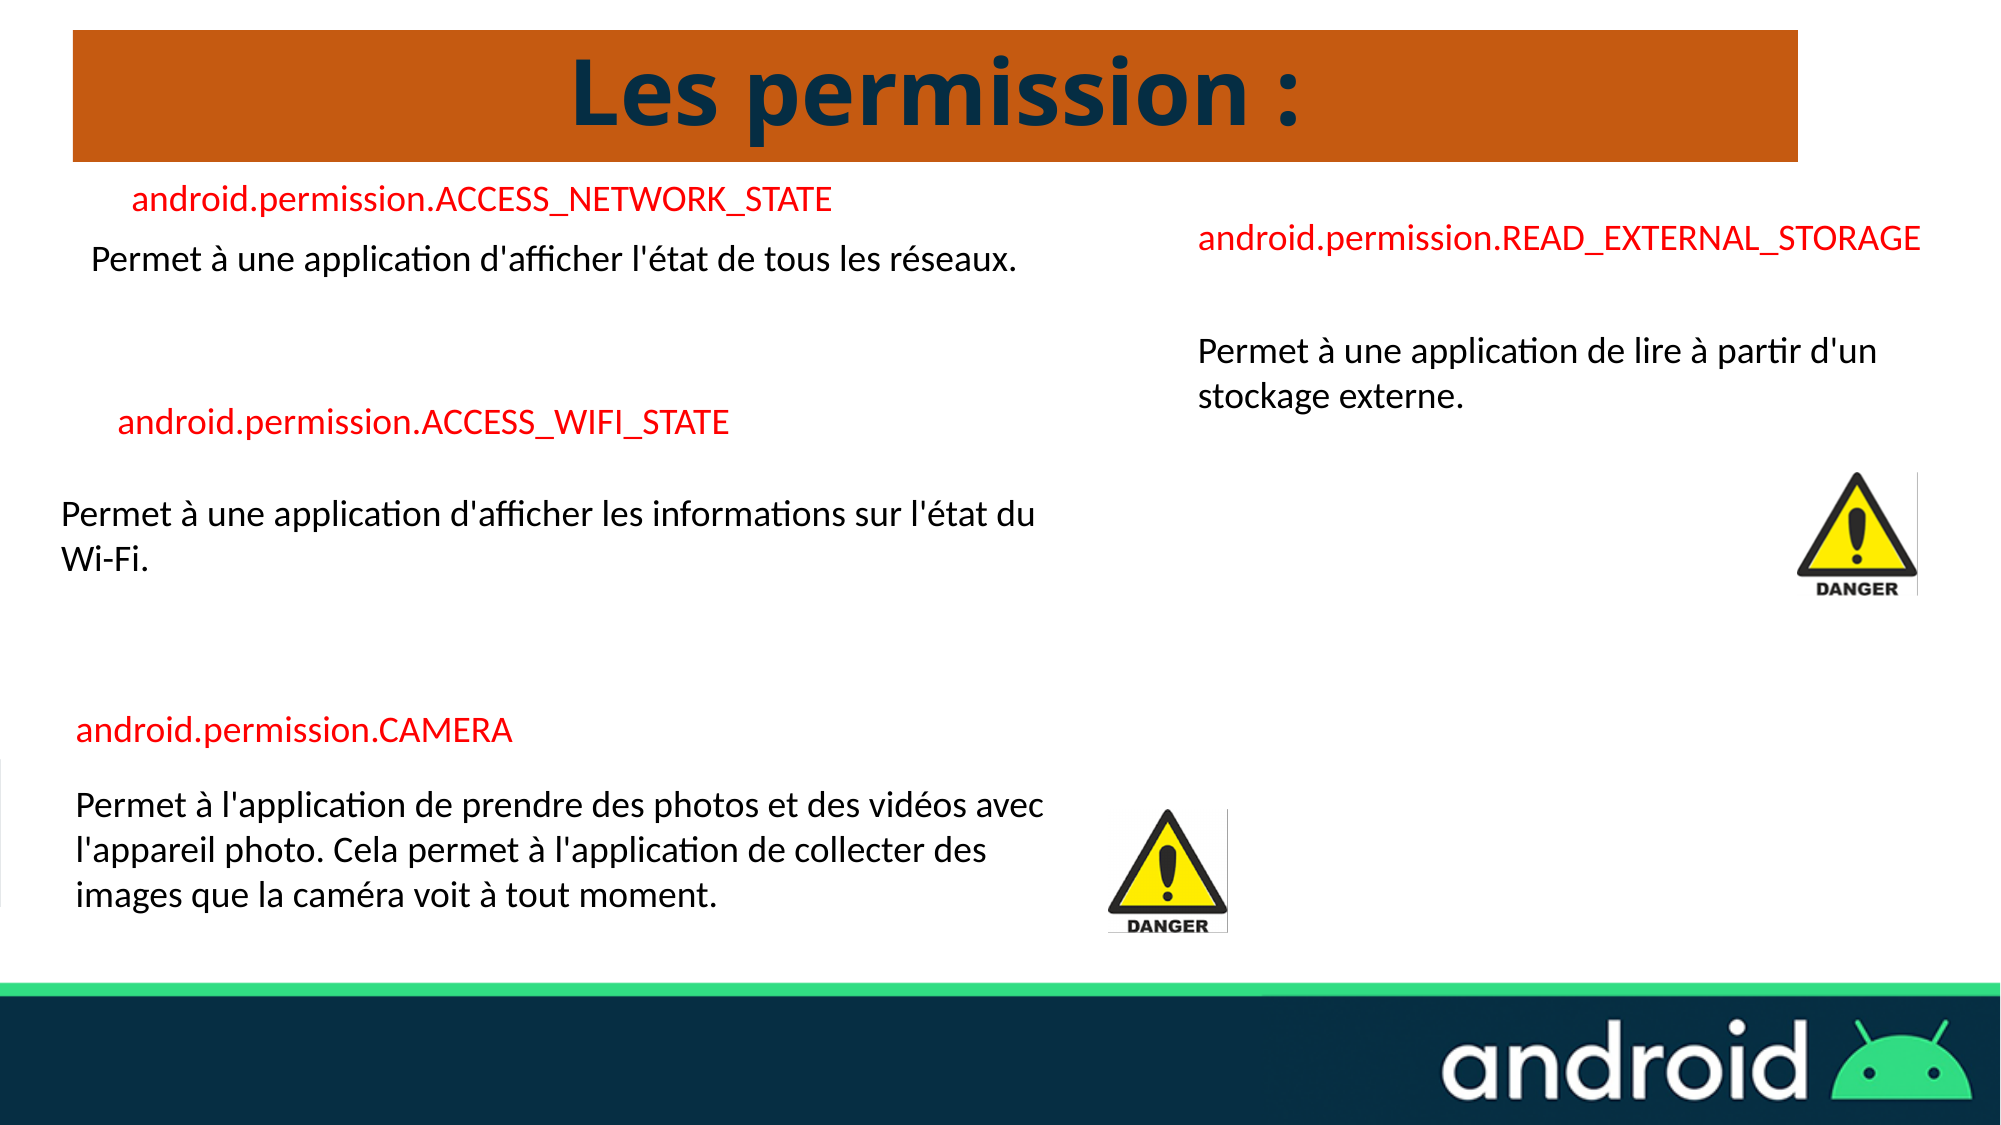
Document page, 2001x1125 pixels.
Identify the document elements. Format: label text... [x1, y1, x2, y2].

title Les permission : [72, 30, 1798, 162]
text_box android.permission.CAMERA [60, 697, 1088, 758]
text_box Permet à l'application de prendre des photos et des vidéos avec l'appareil photo. Cela permet à l'application de collecter des images que la caméra voit à tout moment. [60, 772, 1088, 970]
text_box android.permission.ACCESS_NETWORK_STATE [116, 166, 1143, 228]
text_box Permet à une application d'afficher les informations sur l'état du Wi-Fi. [45, 481, 1073, 588]
text_box android.permission.READ_EXTERNAL_STORAGE [1182, 205, 1955, 267]
picture [1108, 809, 1228, 934]
picture [1797, 472, 1918, 596]
text_box android.permission.ACCESS_WIFI_STATE [102, 389, 1129, 451]
text_box Permet à une application de lire à partir d'un stockage externe. [1182, 318, 2000, 425]
text_box Permet à une application d'afficher l'état de tous les réseaux. [76, 226, 1103, 288]
